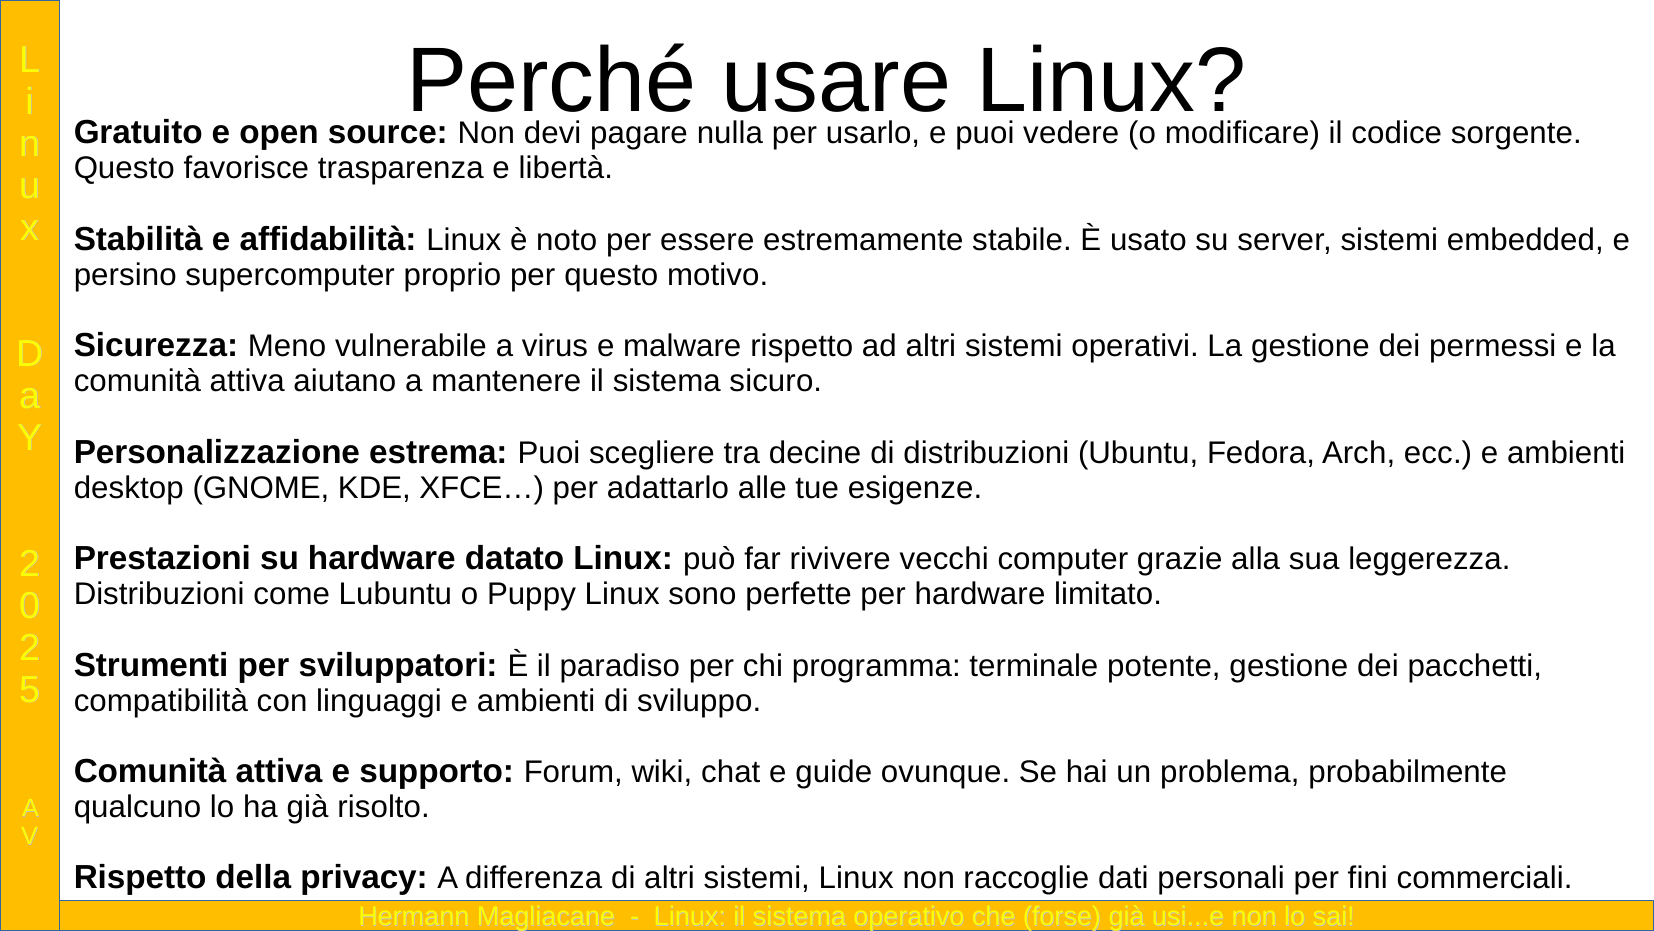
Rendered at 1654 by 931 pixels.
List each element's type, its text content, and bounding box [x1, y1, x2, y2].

text_box L i n u x D a Y 2 0 2 5 AV [0, 0, 60, 931]
text_box Gratuito e open source: Non devi pagare nulla per usarlo, e puoi vedere (o modificare) il codice sorgente. Questo favorisce trasparenza e libertà. Stabilità e affidabilità: Linux è noto per essere estremamente stabile. È usato su server, sistemi embedded, e persino supercomputer proprio per questo motivo. Sicurezza: Meno vulnerabile a virus e malware rispetto ad altri sistemi operativi. La gestione dei permessi e la comunità attiva aiutano a mantenere il sistema sicuro. Personalizzazione estrema: Puoi scegliere tra decine di distribuzioni (Ubuntu, Fedora, Arch, ecc.) e ambienti desktop (GNOME, KDE, XFCE…) per adattarlo alle tue esigenze. Prestazioni su hardware datato Linux: può far rivivere vecchi computer grazie alla sua leggerezza. Distribuzioni come Lubuntu o Puppy Linux sono perfette per hardware limitato. Strumenti per sviluppatori: È il paradiso per chi programma: terminale potente, gestione dei pacchetti, compatibilità con linguaggi e ambienti di sviluppo. Comunità attiva e supporto: Forum, wiki, chat e guide ovunque. Se hai un problema, probabilmente qualcuno lo ha già risolto. Rispetto della privacy: A differenza di altri sistemi, Linux non raccoglie dati personali per fini commerciali. [59, 106, 1654, 931]
title Perché usare Linux? [82, 1, 1571, 106]
